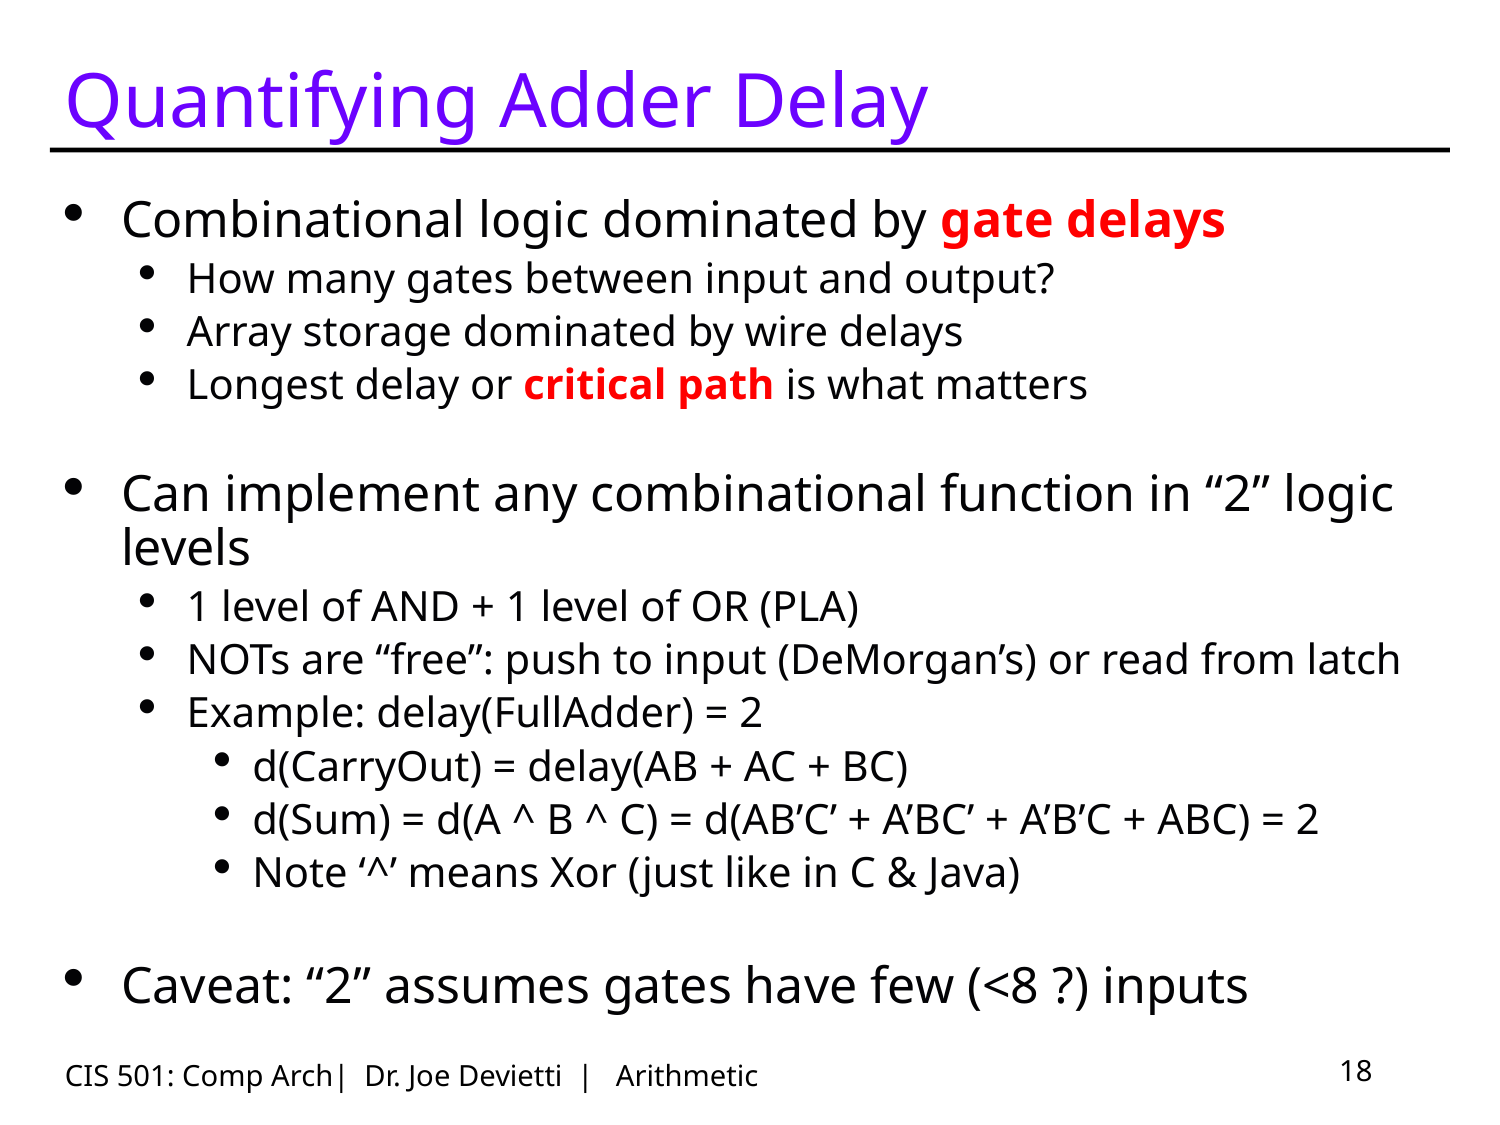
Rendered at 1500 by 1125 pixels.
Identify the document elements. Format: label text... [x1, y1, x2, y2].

text_box Combinational logic dominated by gate delays How many gates between input and output? Array storage dominated by wire delays Longest delay or critical path is what matters Can implement any combinational function in “2” logic levels 1 level of AND + 1 level of OR (PLA) NOTs are “free”: push to input (DeMorgan’s) or read from latch Example: delay(FullAdder) = 2 d(CarryOut) = delay(AB + AC + BC) d(Sum) = d(A ^ B ^ C) = d(AB’C’ + A’BC’ + A’B’C + ABC) = 2 Note ‘^’ means Xor (just like in C & Java) Caveat: “2” assumes gates have few (<8 ?) inputs [50, 187, 1475, 1063]
text_box <number> [1074, 1063, 1388, 1100]
text_box Quantifying Adder Delay [49, 37, 1450, 150]
text_box CIS 501: Comp Arch| Dr. Joe Devietti | Arithmetic [49, 1049, 988, 1100]
